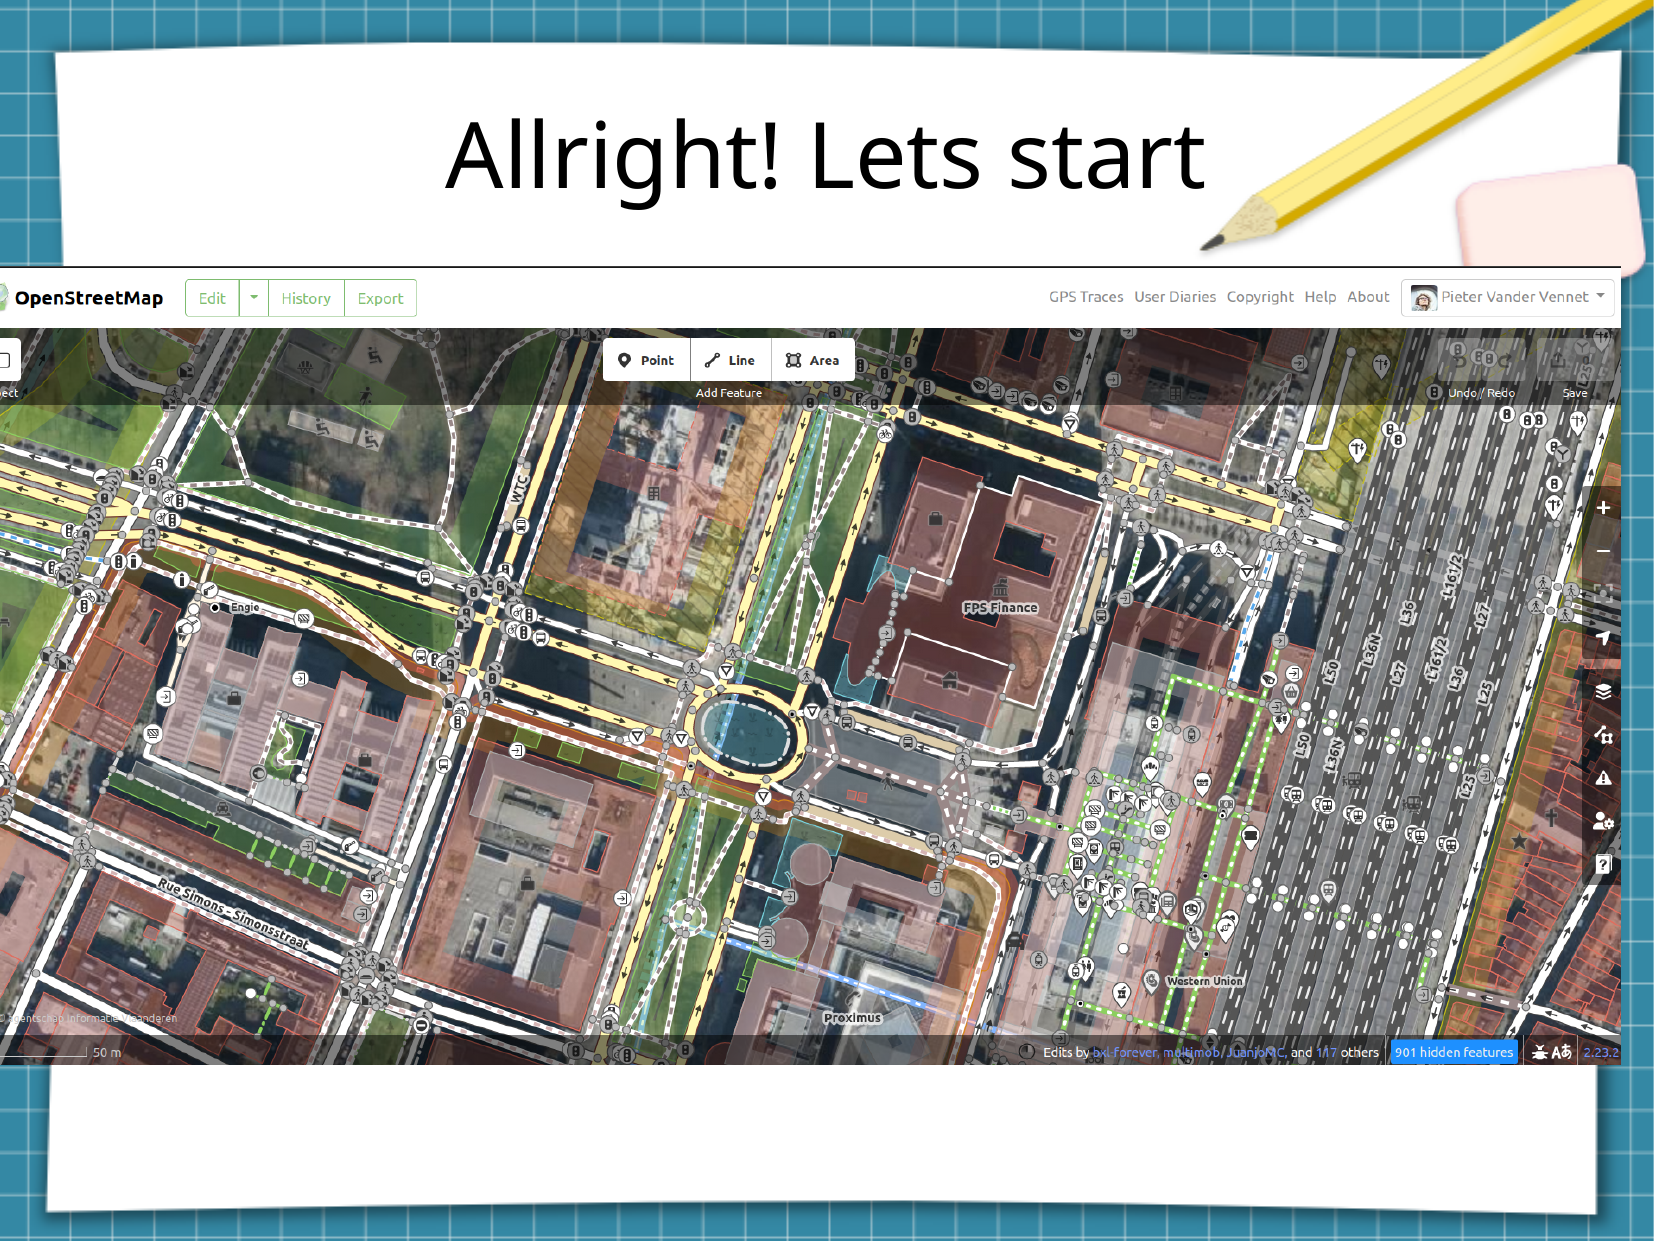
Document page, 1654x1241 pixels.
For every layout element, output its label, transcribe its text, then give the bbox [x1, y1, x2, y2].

picture [0, 0, 1654, 1241]
title Allright! Lets start [82, 49, 1571, 257]
